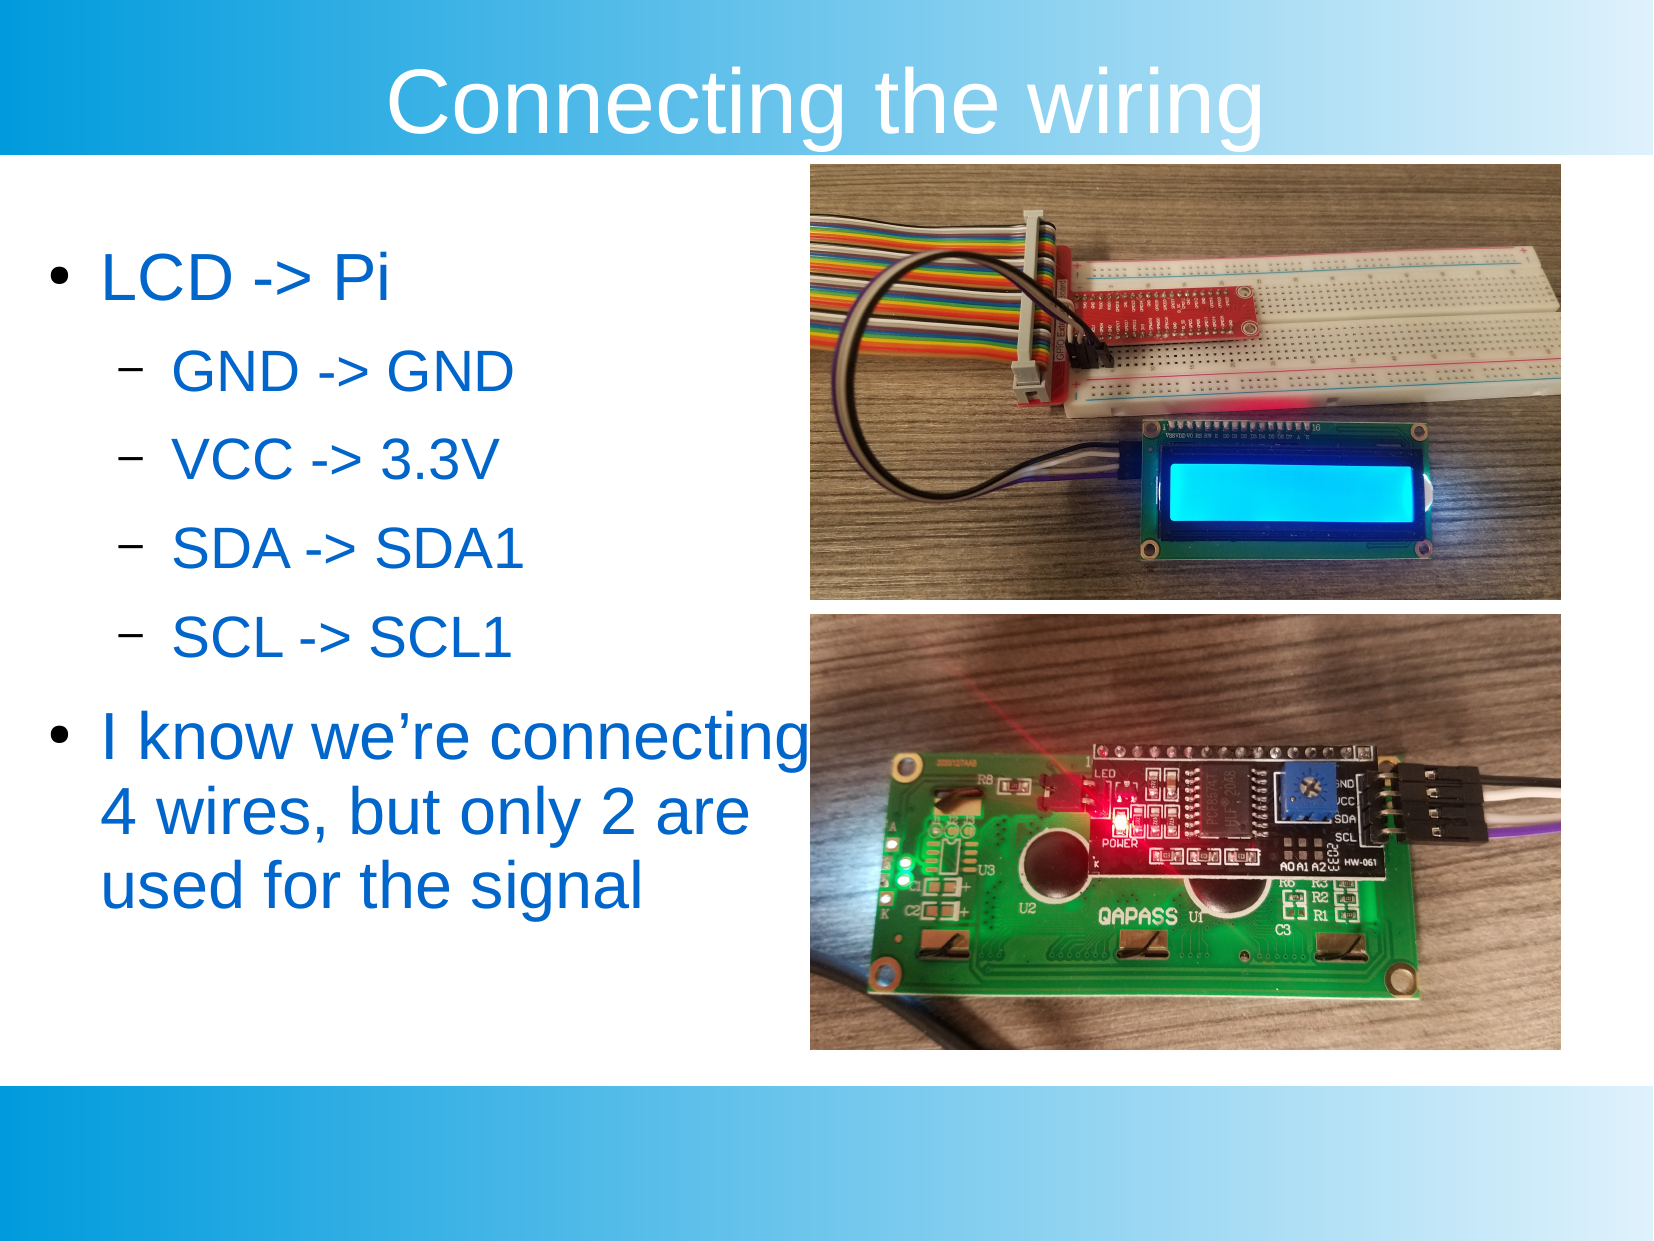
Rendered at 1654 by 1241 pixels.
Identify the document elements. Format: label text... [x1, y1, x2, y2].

list LCD -> Pi GND -> GND VCC -> 3.3V SDA -> SDA1 SCL -> SCL1 I know we’re connecting 4 wires, but only 2 are used for the signal [30, 240, 826, 1010]
picture [810, 614, 1561, 1051]
picture [810, 164, 1561, 601]
title Connecting the wiring [82, 49, 1571, 155]
